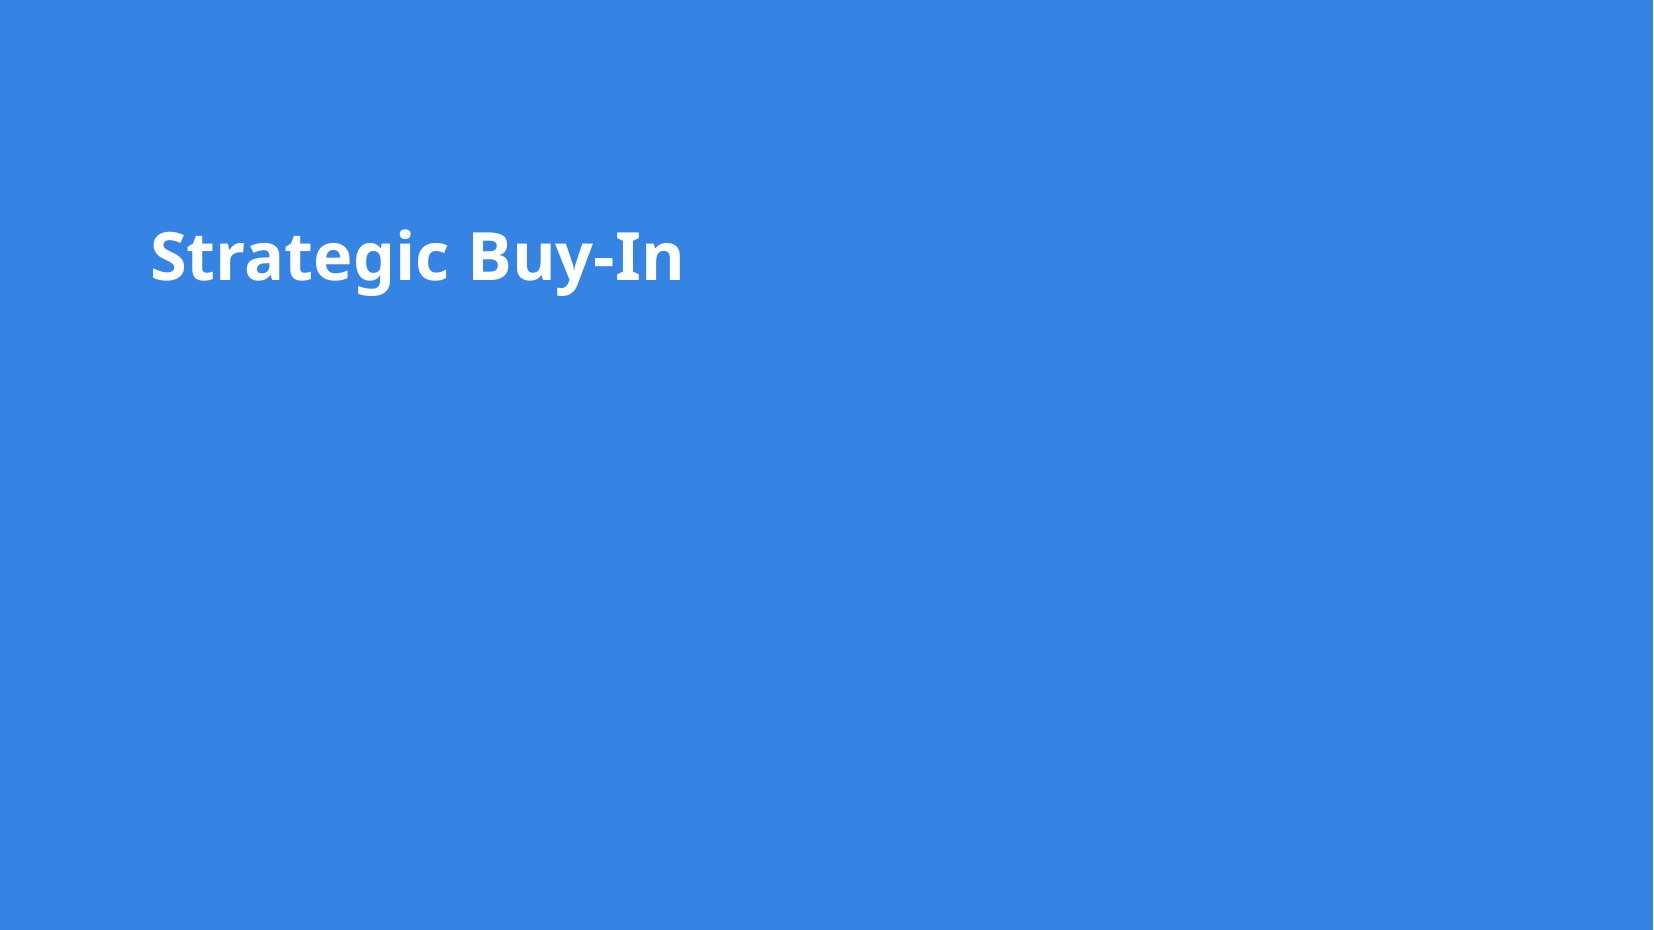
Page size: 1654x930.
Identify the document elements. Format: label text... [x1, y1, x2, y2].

title Strategic Buy-In [150, 144, 1501, 301]
